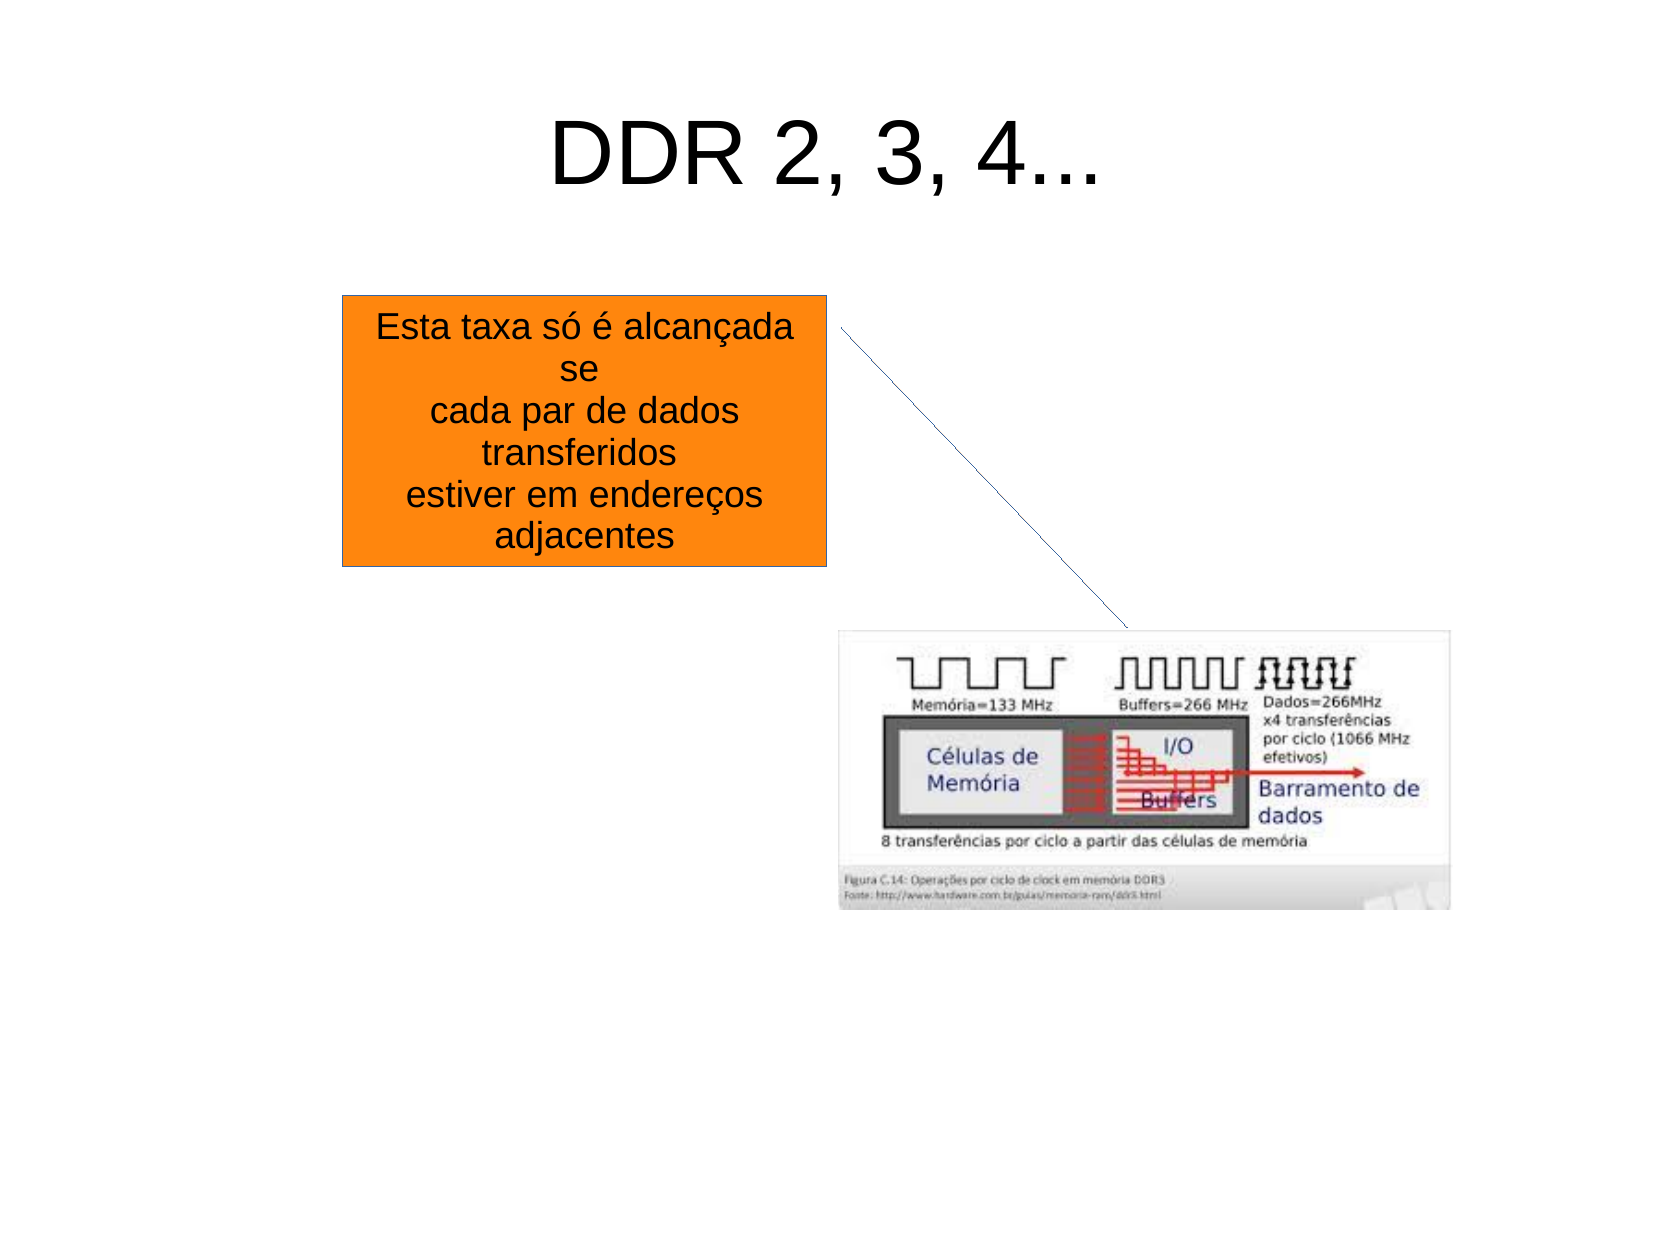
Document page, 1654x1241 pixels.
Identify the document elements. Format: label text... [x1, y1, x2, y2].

title DDR 2, 3, 4... [82, 49, 1571, 257]
picture [838, 630, 1453, 910]
text_box Esta taxa só é alcançada se cada par de dados transferidos estiver em endereços adjacentes [342, 295, 827, 567]
